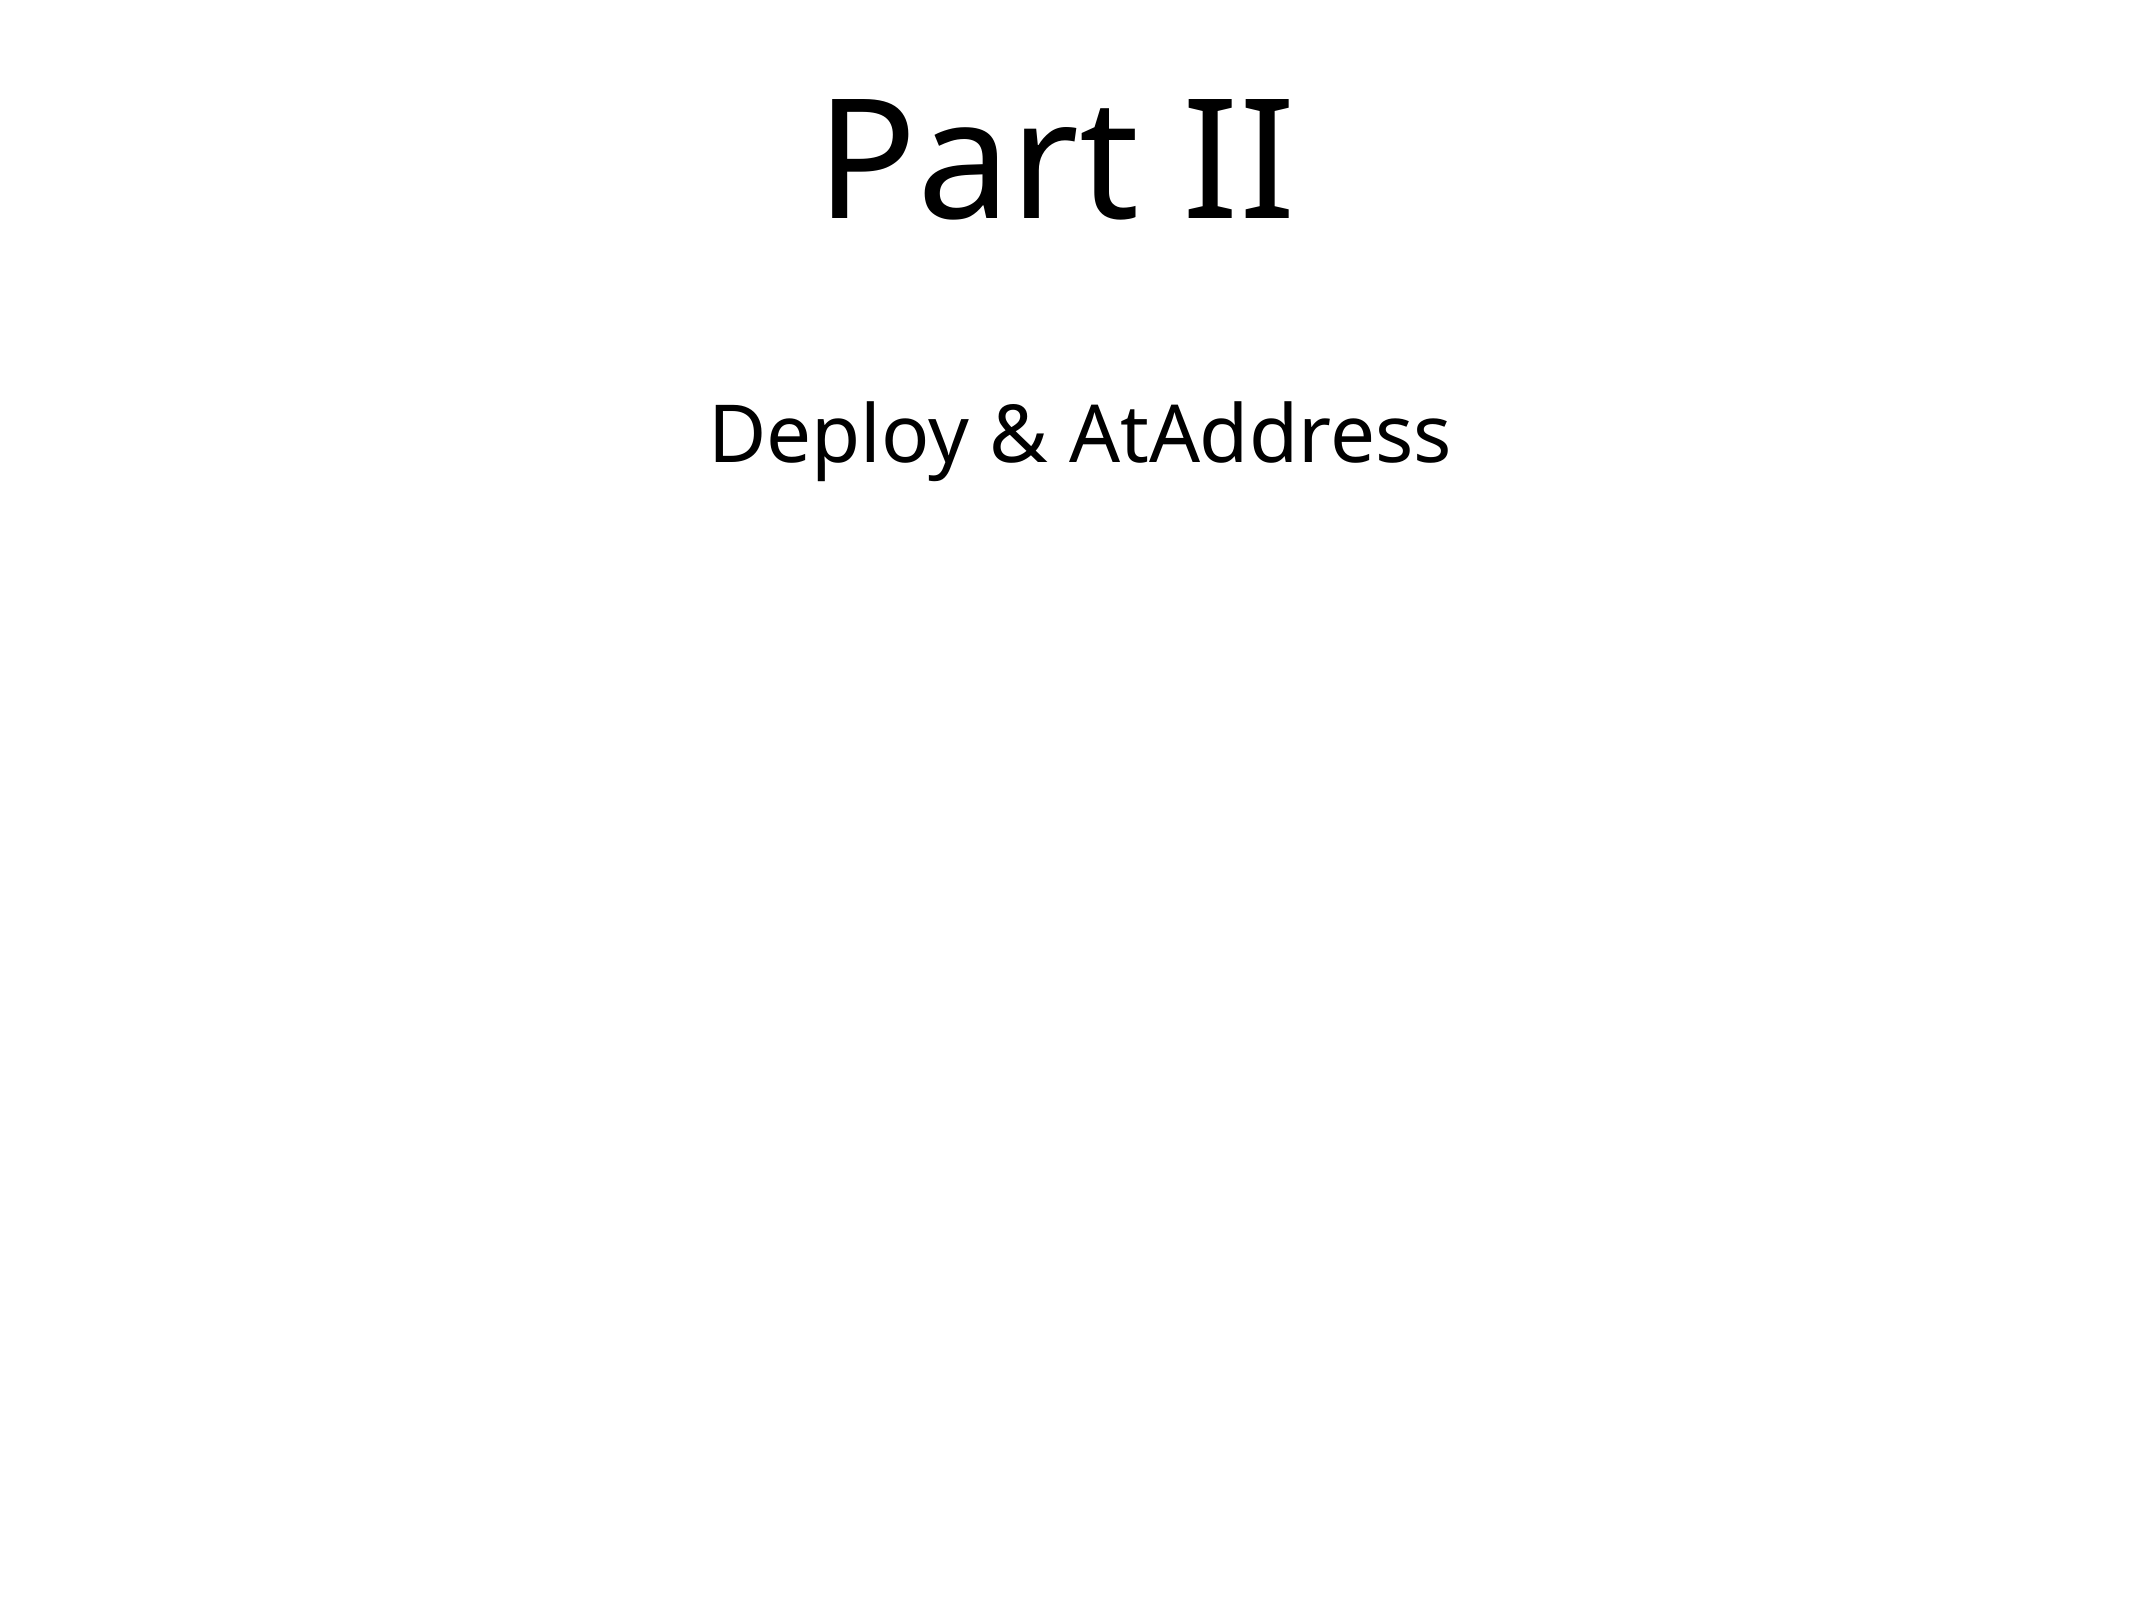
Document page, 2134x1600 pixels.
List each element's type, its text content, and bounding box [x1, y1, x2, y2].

text_box Deploy & AtAddress [585, 338, 1576, 526]
title Part II [197, 44, 1915, 271]
